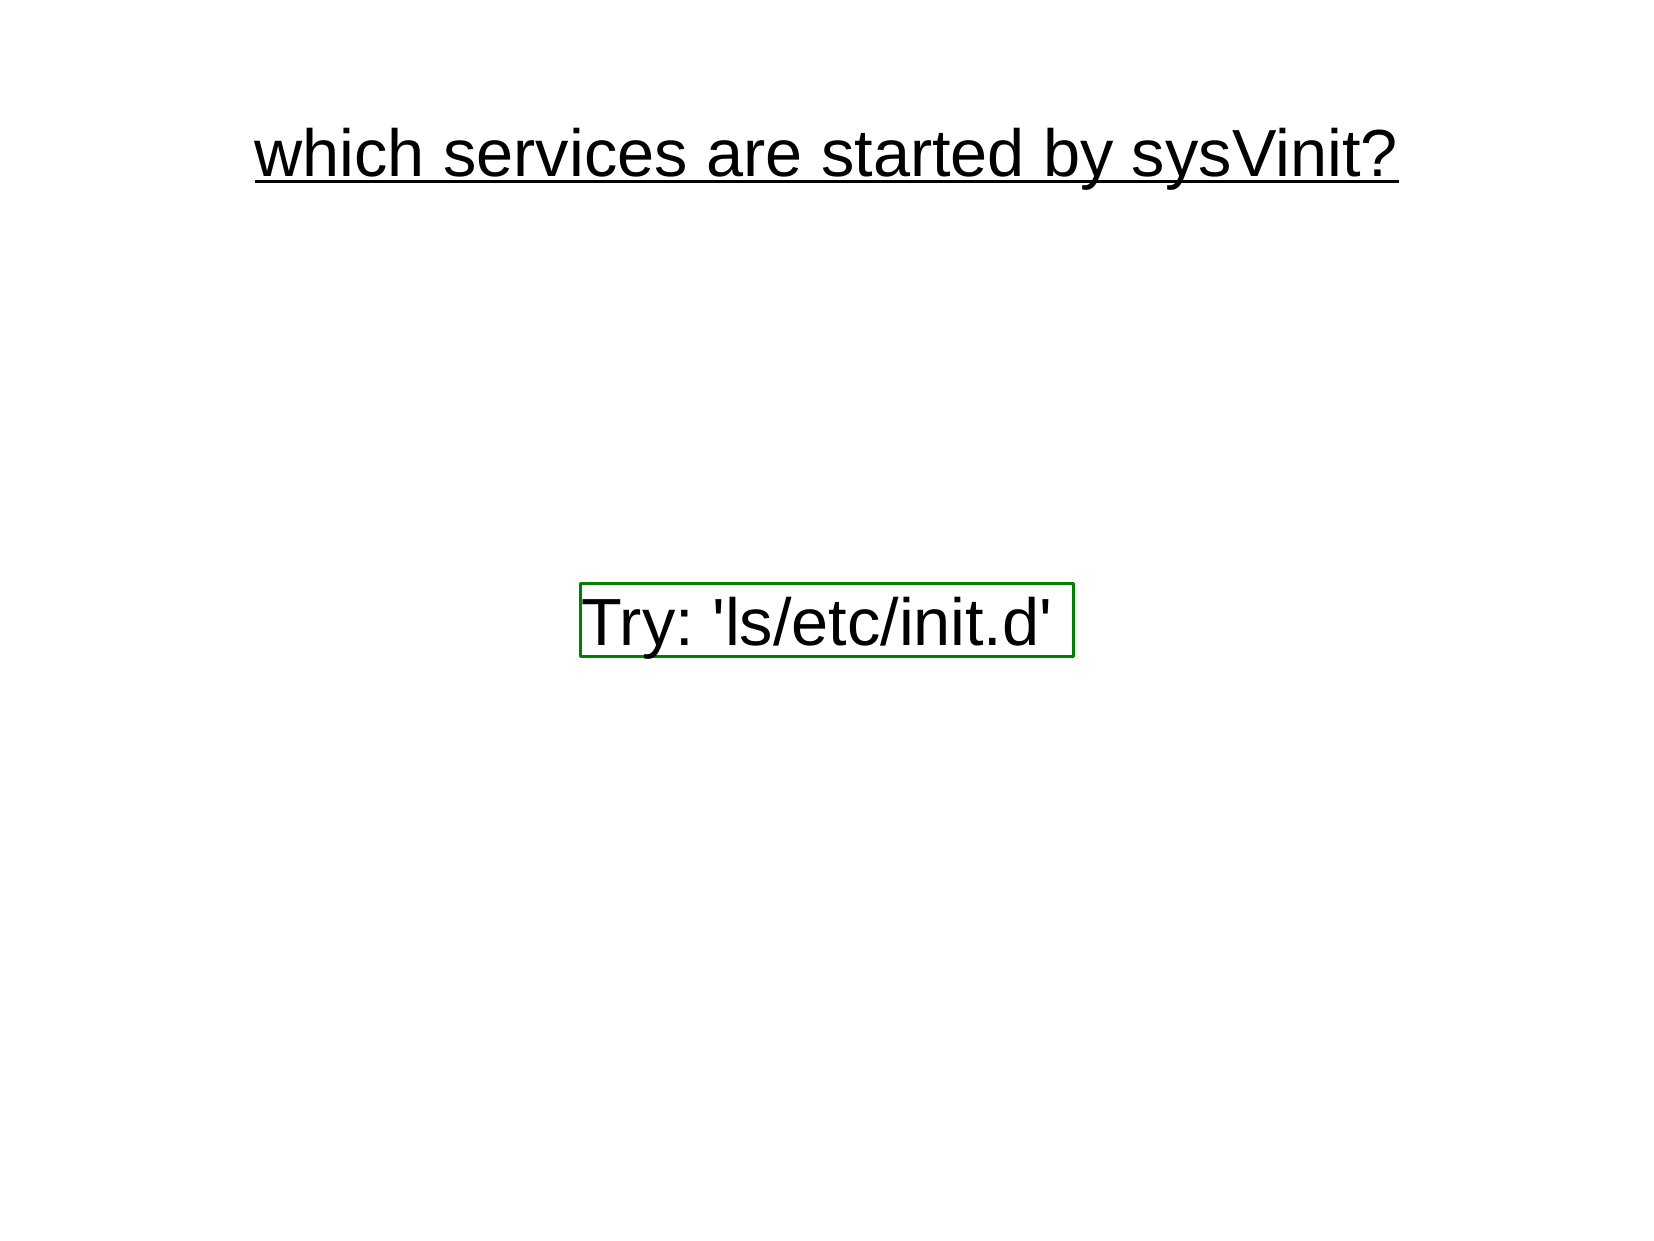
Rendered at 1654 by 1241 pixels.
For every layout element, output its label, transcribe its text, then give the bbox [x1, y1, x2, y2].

list Try: 'ls/etc/init.d' [580, 583, 1074, 657]
title which services are started by sysVinit? [82, 49, 1571, 257]
